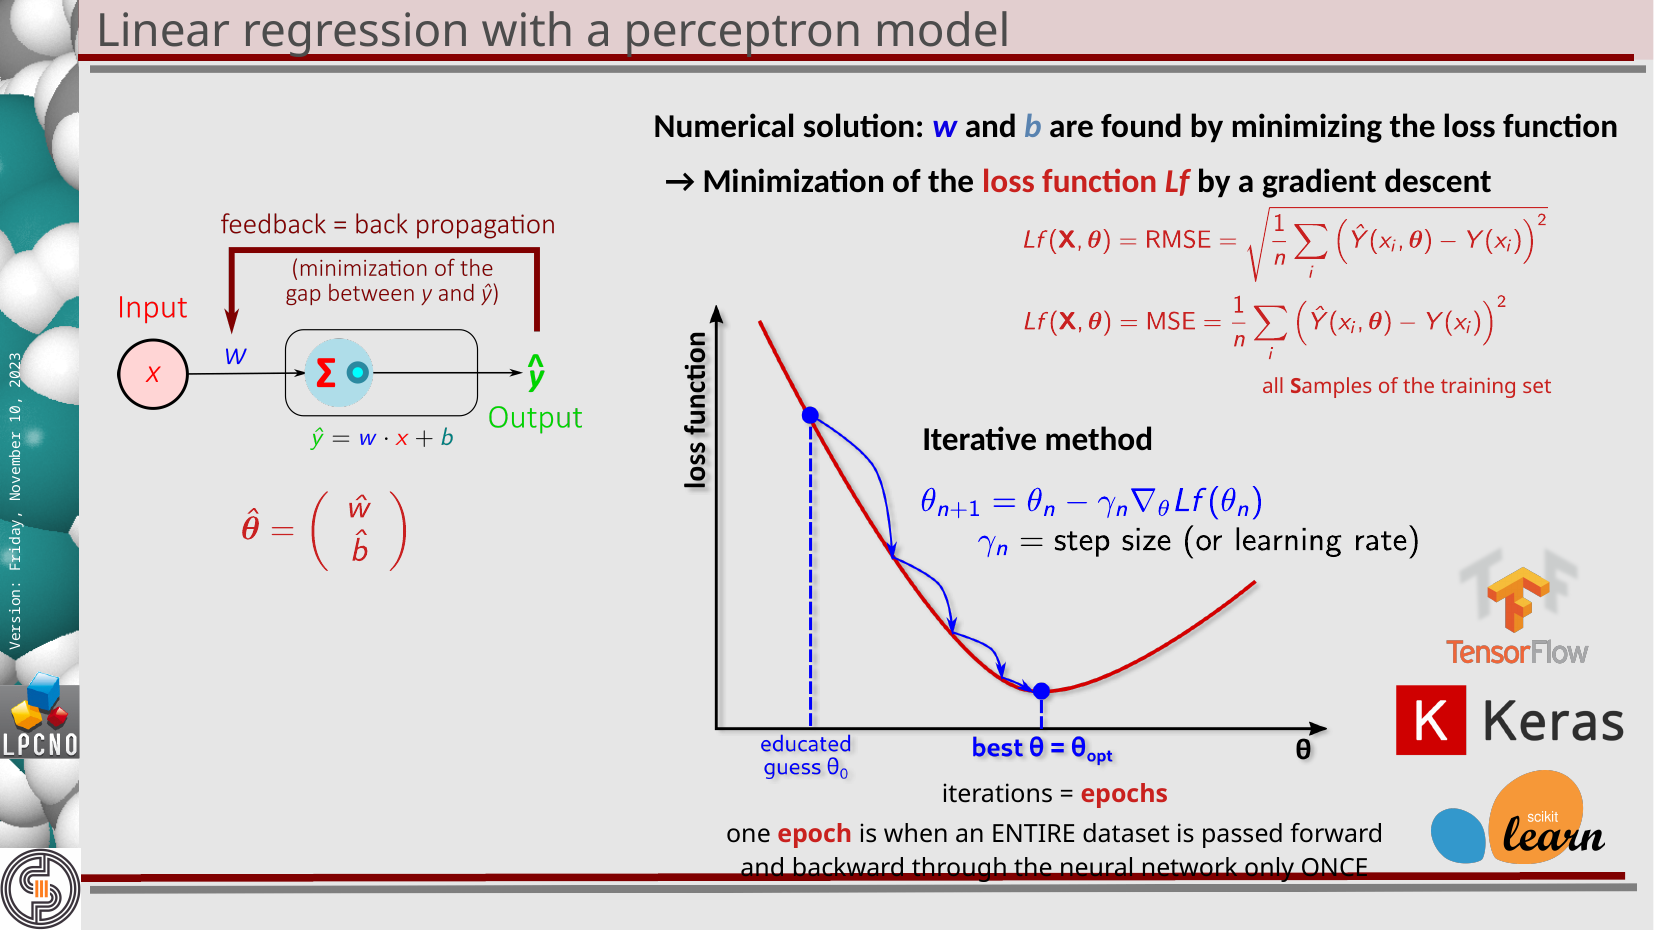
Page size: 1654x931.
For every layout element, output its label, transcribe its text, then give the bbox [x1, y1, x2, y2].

text_box [1326, 535, 1342, 558]
text_box [1253, 305, 1288, 341]
text_box [1096, 535, 1110, 557]
text_box [1302, 535, 1306, 551]
text_box [1050, 310, 1058, 336]
text_box [1168, 311, 1180, 330]
text_box [1370, 229, 1378, 254]
text_box [1426, 312, 1444, 330]
text_box iterations = epochs one epoch is when an ENTIRE dataset is passed forward and backward through the neural network only ONCE [687, 768, 1423, 877]
text_box [1196, 535, 1211, 551]
text_box [1356, 535, 1365, 551]
text_box [1338, 318, 1352, 330]
text_box [1497, 295, 1506, 307]
text_box [1355, 224, 1365, 229]
text_box [1067, 531, 1078, 551]
text_box [1143, 535, 1156, 551]
text_box [1274, 253, 1286, 265]
text_box [1103, 310, 1111, 336]
text_box [1424, 229, 1431, 254]
picture [117, 212, 582, 450]
text_box [1088, 230, 1101, 248]
text_box [1538, 213, 1546, 226]
text_box [1445, 310, 1453, 336]
text_box [1366, 535, 1378, 551]
text_box [1023, 230, 1035, 248]
text_box [247, 508, 259, 514]
text_box [1274, 535, 1283, 551]
text_box [1493, 236, 1508, 248]
text_box [352, 537, 368, 562]
text_box [1103, 229, 1110, 254]
picture [1444, 543, 1591, 666]
text_box [1330, 310, 1337, 336]
text_box [1311, 312, 1328, 330]
text_box Numerical solution: w and b are found by minimizing the loss function [638, 105, 1635, 154]
text_box [1058, 230, 1076, 248]
text_box [1234, 295, 1244, 313]
text_box [311, 491, 328, 571]
text_box [1297, 300, 1307, 346]
text_box [1037, 230, 1048, 248]
text_box [1050, 229, 1057, 254]
text_box [1157, 535, 1171, 551]
text_box [1369, 311, 1382, 330]
text_box [1482, 300, 1493, 346]
title Linear regression with a perceptron model [78, 0, 1654, 58]
text_box [1088, 311, 1102, 330]
text_box [1285, 535, 1298, 551]
text_box [1486, 229, 1493, 254]
text_box [1234, 335, 1245, 347]
text_box [1473, 310, 1481, 336]
text_box [1409, 230, 1423, 248]
text_box [1294, 224, 1328, 259]
text_box [1147, 312, 1165, 330]
text_box [1453, 318, 1467, 330]
picture [0, 0, 81, 930]
text_box [1183, 229, 1196, 249]
text_box [996, 544, 1008, 556]
text_box [389, 491, 407, 571]
text_box [355, 529, 367, 535]
text_box [1310, 535, 1323, 551]
text_box [1213, 535, 1222, 551]
text_box [1381, 531, 1392, 551]
text_box [1198, 230, 1211, 248]
text_box [1185, 525, 1194, 559]
text_box → Minimization of the loss function Lf by a gradient descent [650, 160, 1507, 209]
text_box [1038, 311, 1049, 330]
text_box all Samples of the training set [1219, 364, 1595, 404]
picture [1395, 684, 1640, 756]
text_box [1024, 312, 1035, 330]
text_box [355, 494, 367, 501]
text_box [1351, 230, 1369, 248]
text_box [1054, 535, 1066, 551]
text_box [1315, 305, 1325, 310]
text_box [1523, 219, 1533, 264]
text_box [1147, 230, 1161, 248]
picture [684, 305, 1327, 779]
text_box [1378, 236, 1392, 248]
text_box [1122, 535, 1134, 551]
text_box [1183, 312, 1195, 330]
text_box [1079, 535, 1093, 551]
text_box [1467, 230, 1484, 248]
text_box [1275, 214, 1284, 231]
text_box [242, 516, 259, 540]
picture [1431, 770, 1605, 865]
text_box [1514, 229, 1521, 254]
text_box [1242, 535, 1256, 551]
text_box [1384, 310, 1391, 336]
text_box [978, 535, 996, 558]
text_box [1337, 219, 1348, 264]
text_box [1247, 207, 1548, 282]
text_box [1136, 535, 1140, 551]
text_box [1059, 312, 1076, 330]
text_box [1236, 527, 1240, 551]
text_box [1393, 535, 1407, 551]
text_box [1163, 230, 1181, 248]
text_box [1409, 525, 1418, 559]
text_box [1258, 535, 1270, 551]
text_box [349, 502, 371, 518]
